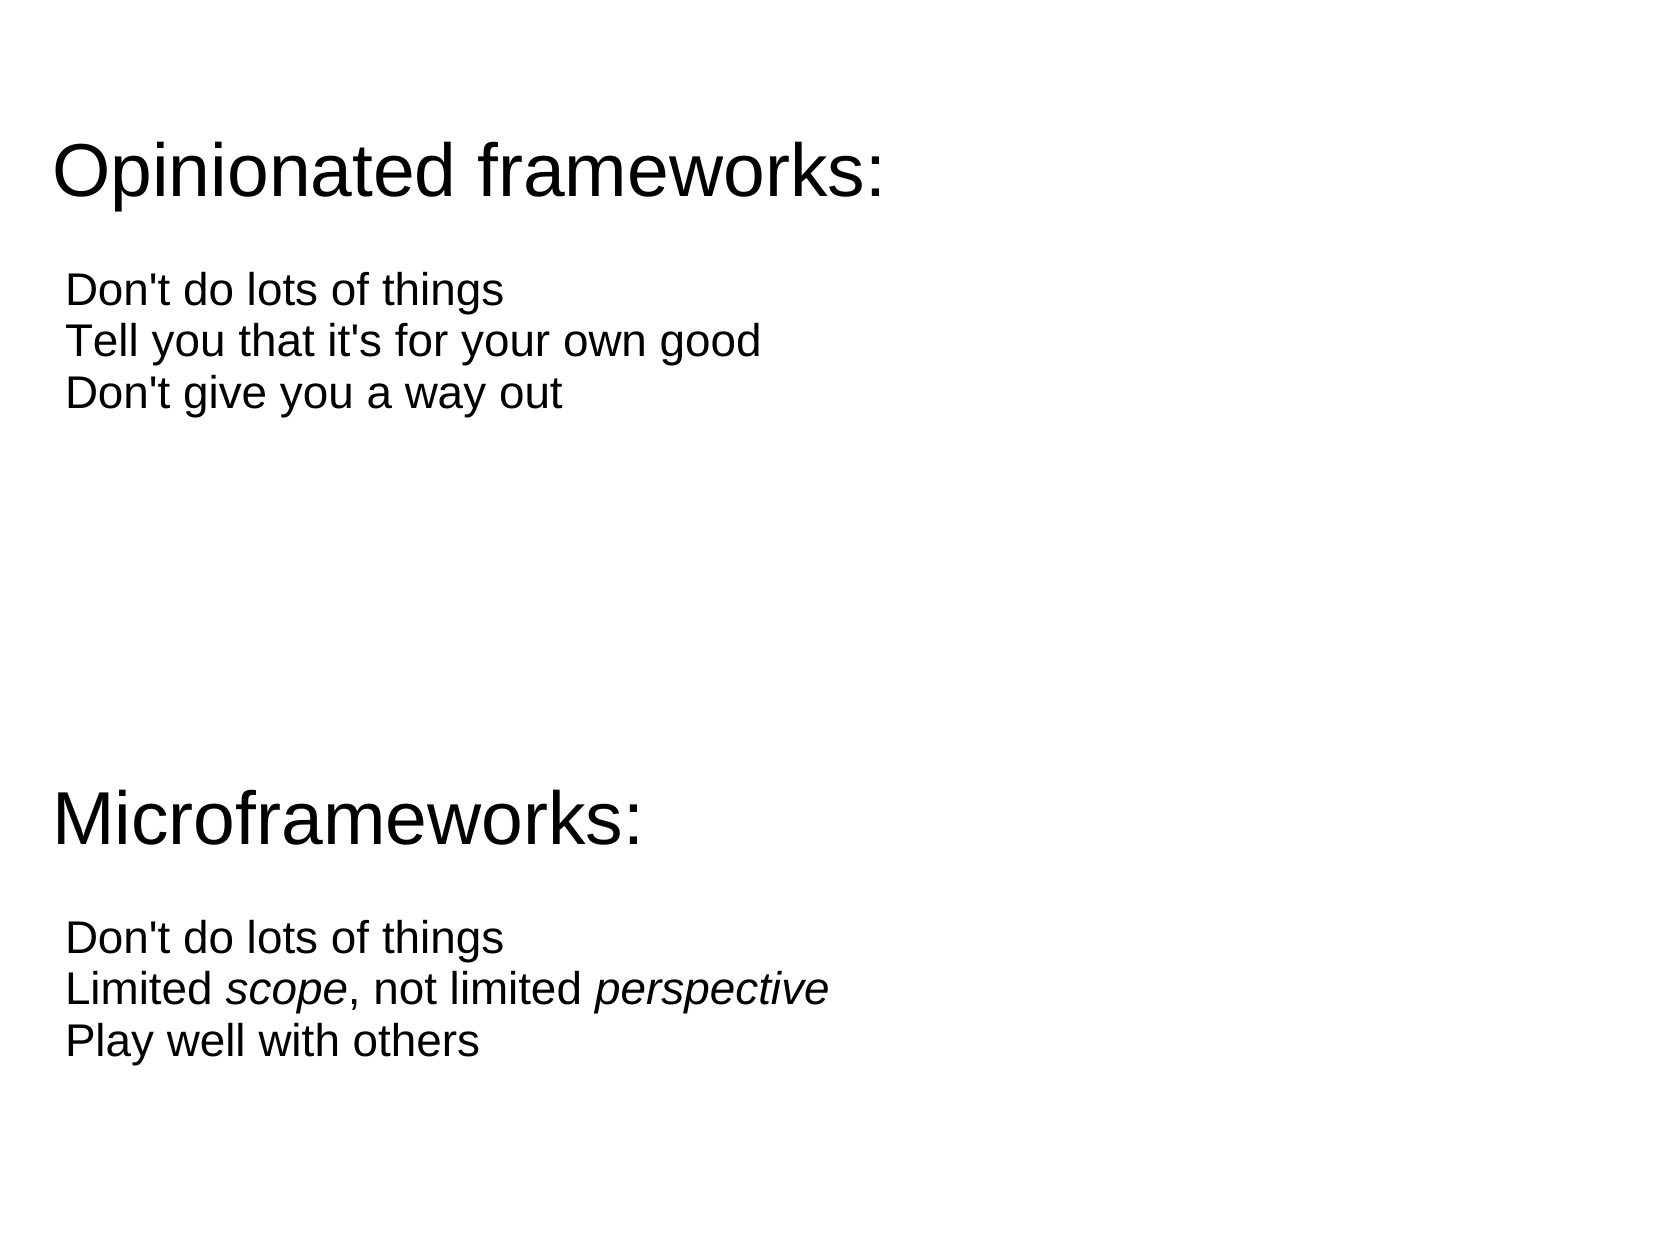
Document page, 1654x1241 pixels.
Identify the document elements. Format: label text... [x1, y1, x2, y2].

text_box Opinionated frameworks: Don't do lots of things Tell you that it's for your own good Don't give you a way out Microframeworks: Don't do lots of things Limited scope, not limited perspective Play well with others [37, 37, 1613, 1074]
